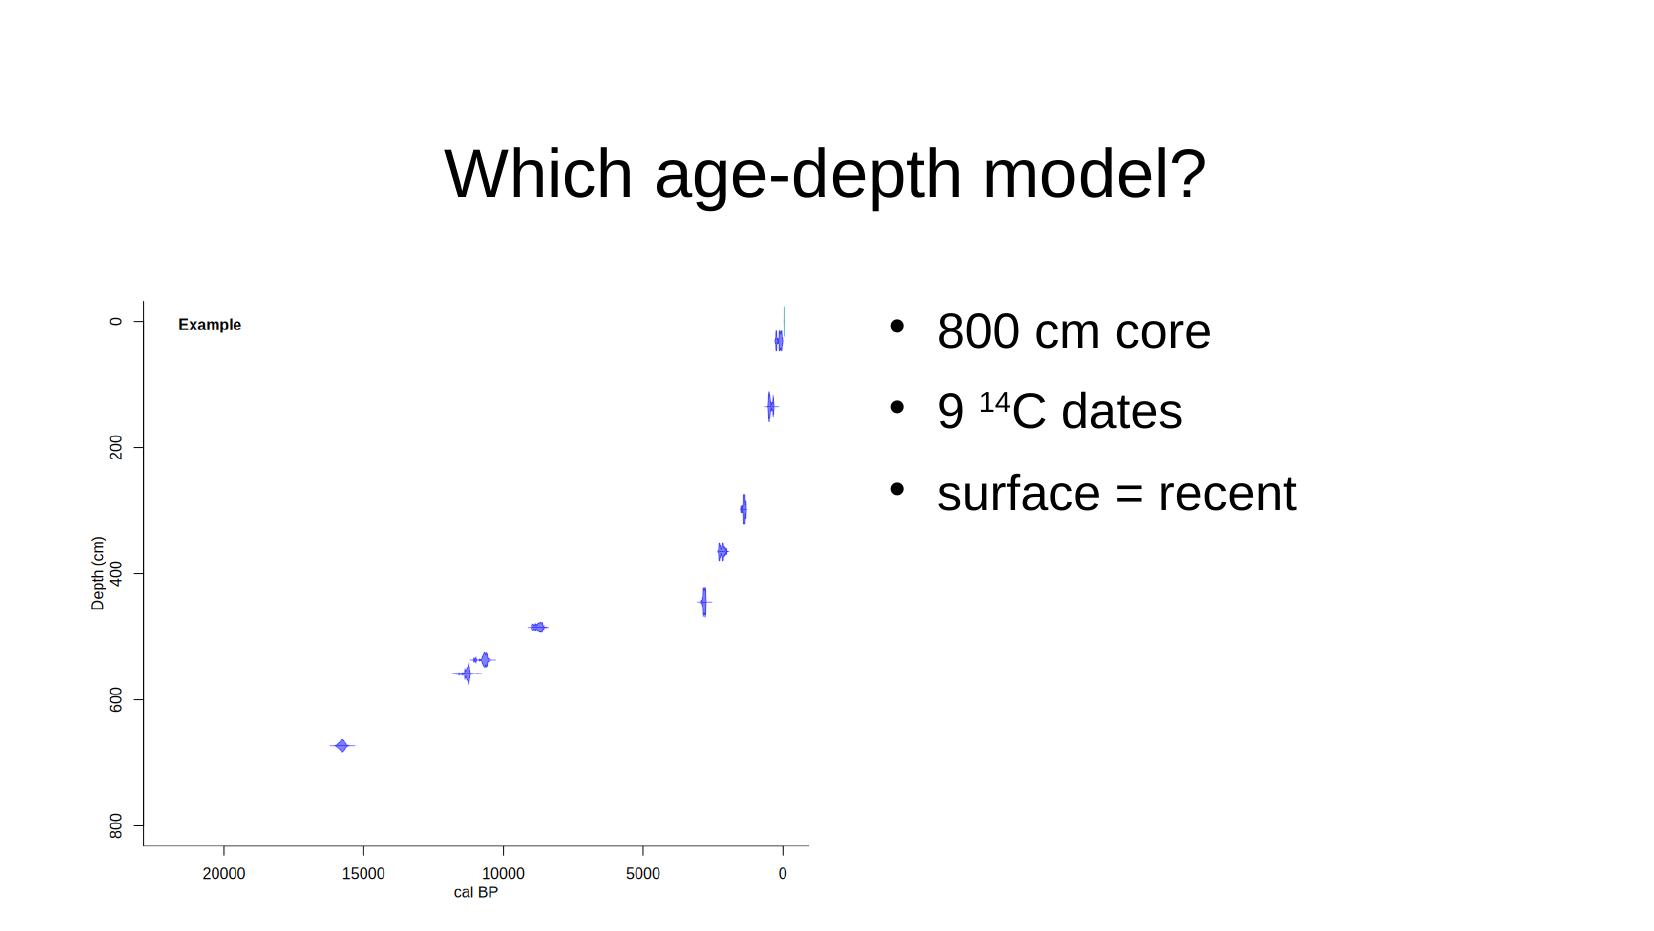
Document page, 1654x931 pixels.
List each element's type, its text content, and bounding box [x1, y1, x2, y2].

picture [88, 265, 827, 910]
text_box 800 cm core 9 14C dates surface = recent [870, 298, 1446, 814]
text_box Which age-depth model? [250, 132, 1402, 216]
